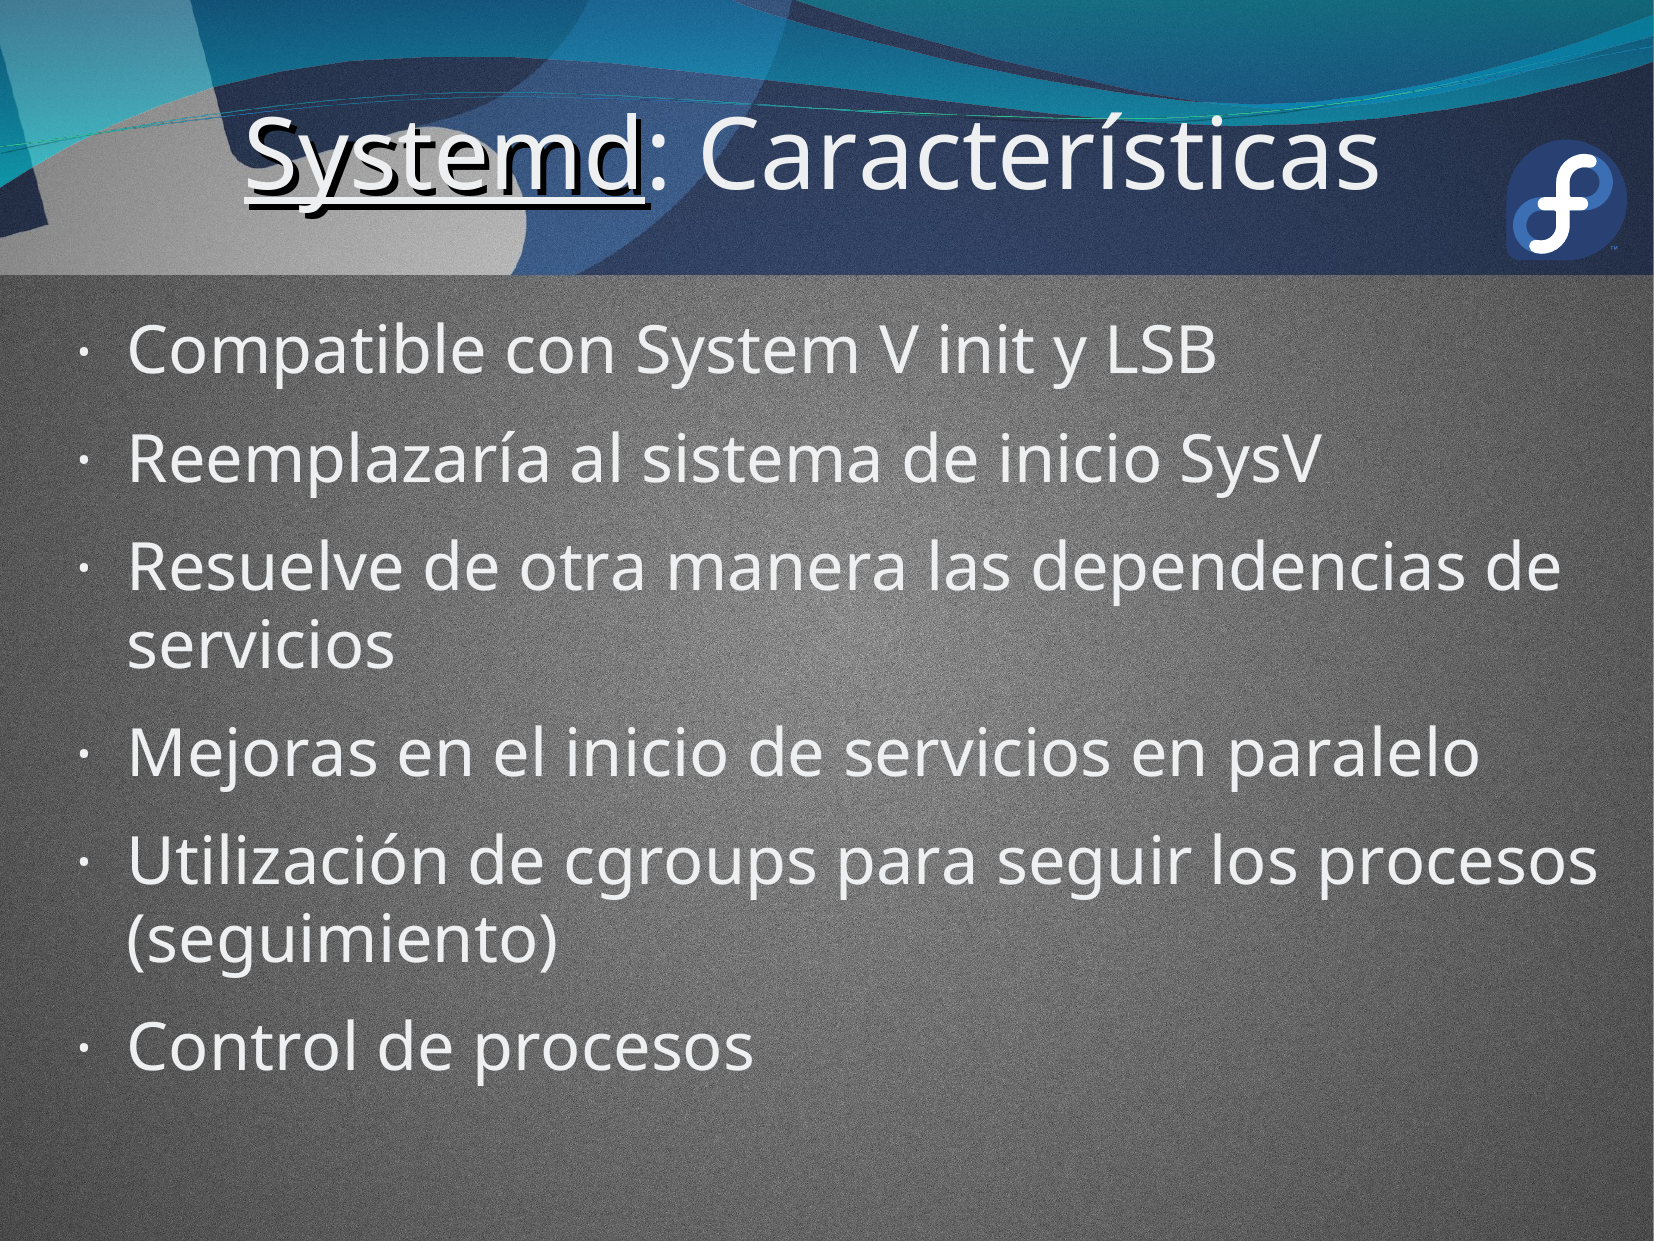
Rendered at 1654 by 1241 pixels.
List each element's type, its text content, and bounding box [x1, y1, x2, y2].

text_box Compatible con System V init y LSB Reemplazaría al sistema de inicio SysV Resuelve de otra manera las dependencias de servicios Mejoras en el inicio de servicios en paralelo Utilización de cgroups para seguir los procesos (seguimiento) Control de procesos [58, 310, 1613, 1188]
text_box Systemd: Características [82, 49, 1571, 257]
picture [0, 0, 1654, 1241]
